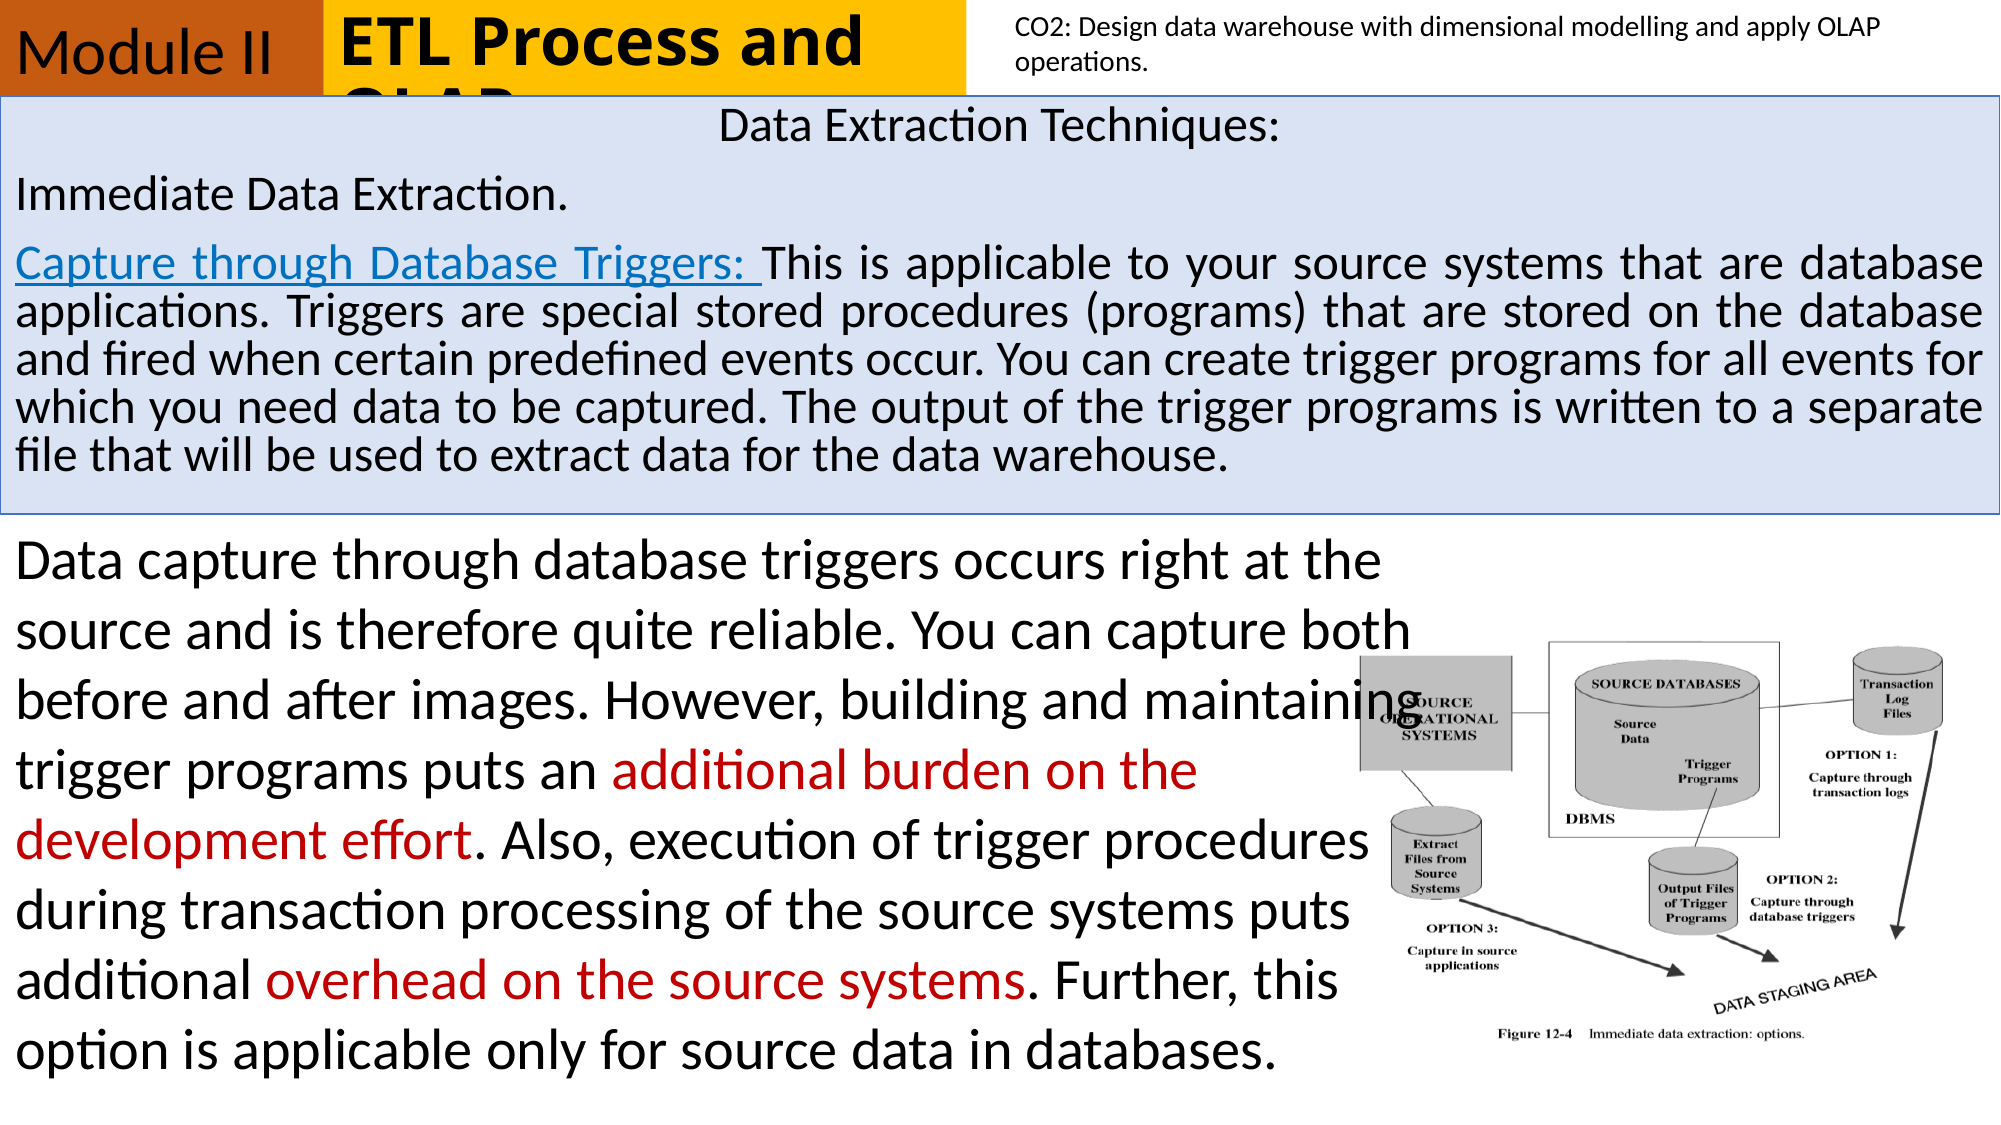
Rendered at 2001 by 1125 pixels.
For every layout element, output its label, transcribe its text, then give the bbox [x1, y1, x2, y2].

text_box Data capture through database triggers occurs right at the source and is therefore quite reliable. You can capture both before and after images. However, building and maintaining trigger programs puts an additional burden on the development effort. Also, execution of trigger procedures during transaction processing of the source systems puts additional overhead on the source systems. Further, this option is applicable only for source data in databases. [0, 514, 1489, 1089]
picture [1489, 629, 2000, 1048]
subtitle Data Extraction Techniques: Immediate Data Extraction. Capture through Database Triggers: This is applicable to your source systems that are database applications. Triggers are special stored procedures (programs) that are stored on the database and fired when certain predefined events occur. You can create trigger programs for all events for which you need data to be captured. The output of the trigger programs is written to a separate file that will be used to extract data for the data warehouse. [0, 95, 2000, 514]
text_box Module II [0, 0, 324, 96]
title ETL Process and OLAP: [324, 0, 967, 95]
text_box CO2: Design data warehouse with dimensional modelling and apply OLAP operations. [999, 0, 2000, 122]
